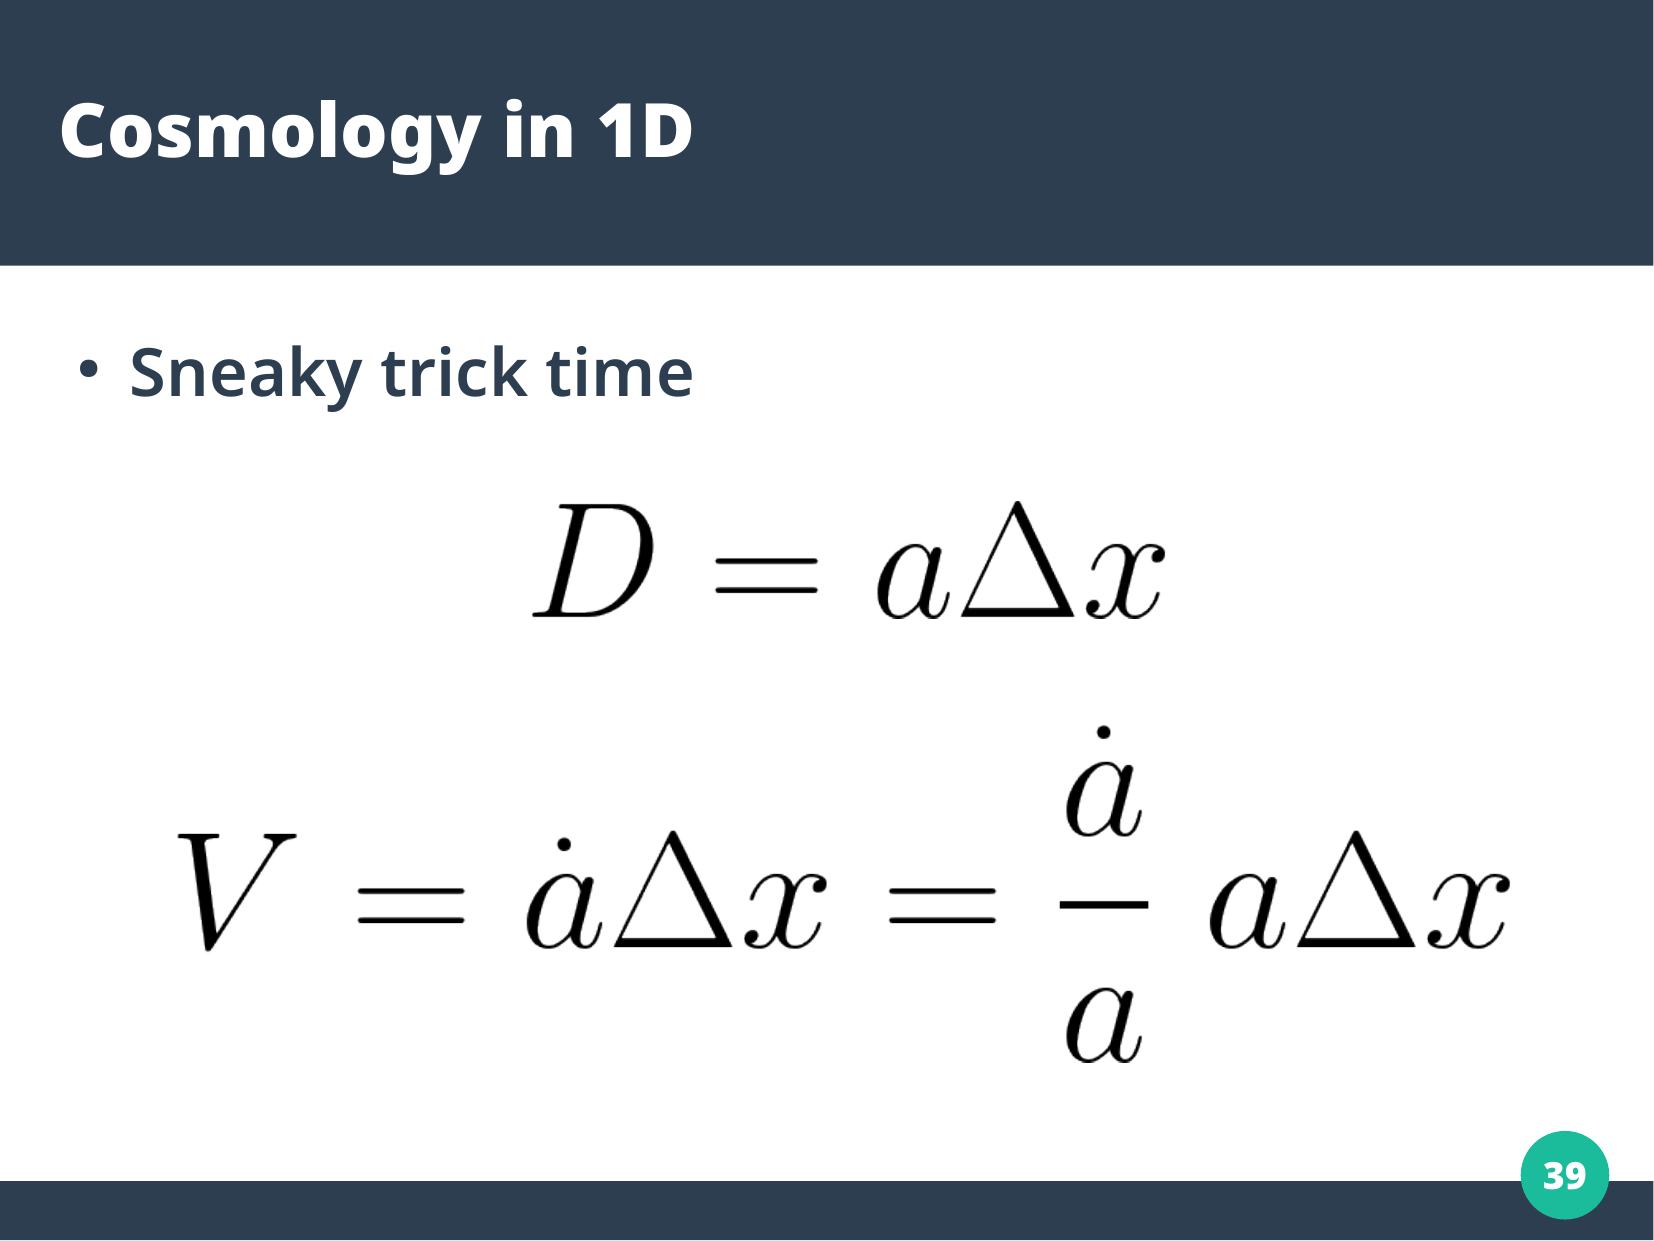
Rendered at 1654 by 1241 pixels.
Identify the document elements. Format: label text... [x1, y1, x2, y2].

picture [177, 725, 1512, 1063]
picture [531, 501, 1167, 619]
title Cosmology in 1D [59, 49, 1595, 207]
list Sneaky trick time [59, 324, 1595, 1152]
